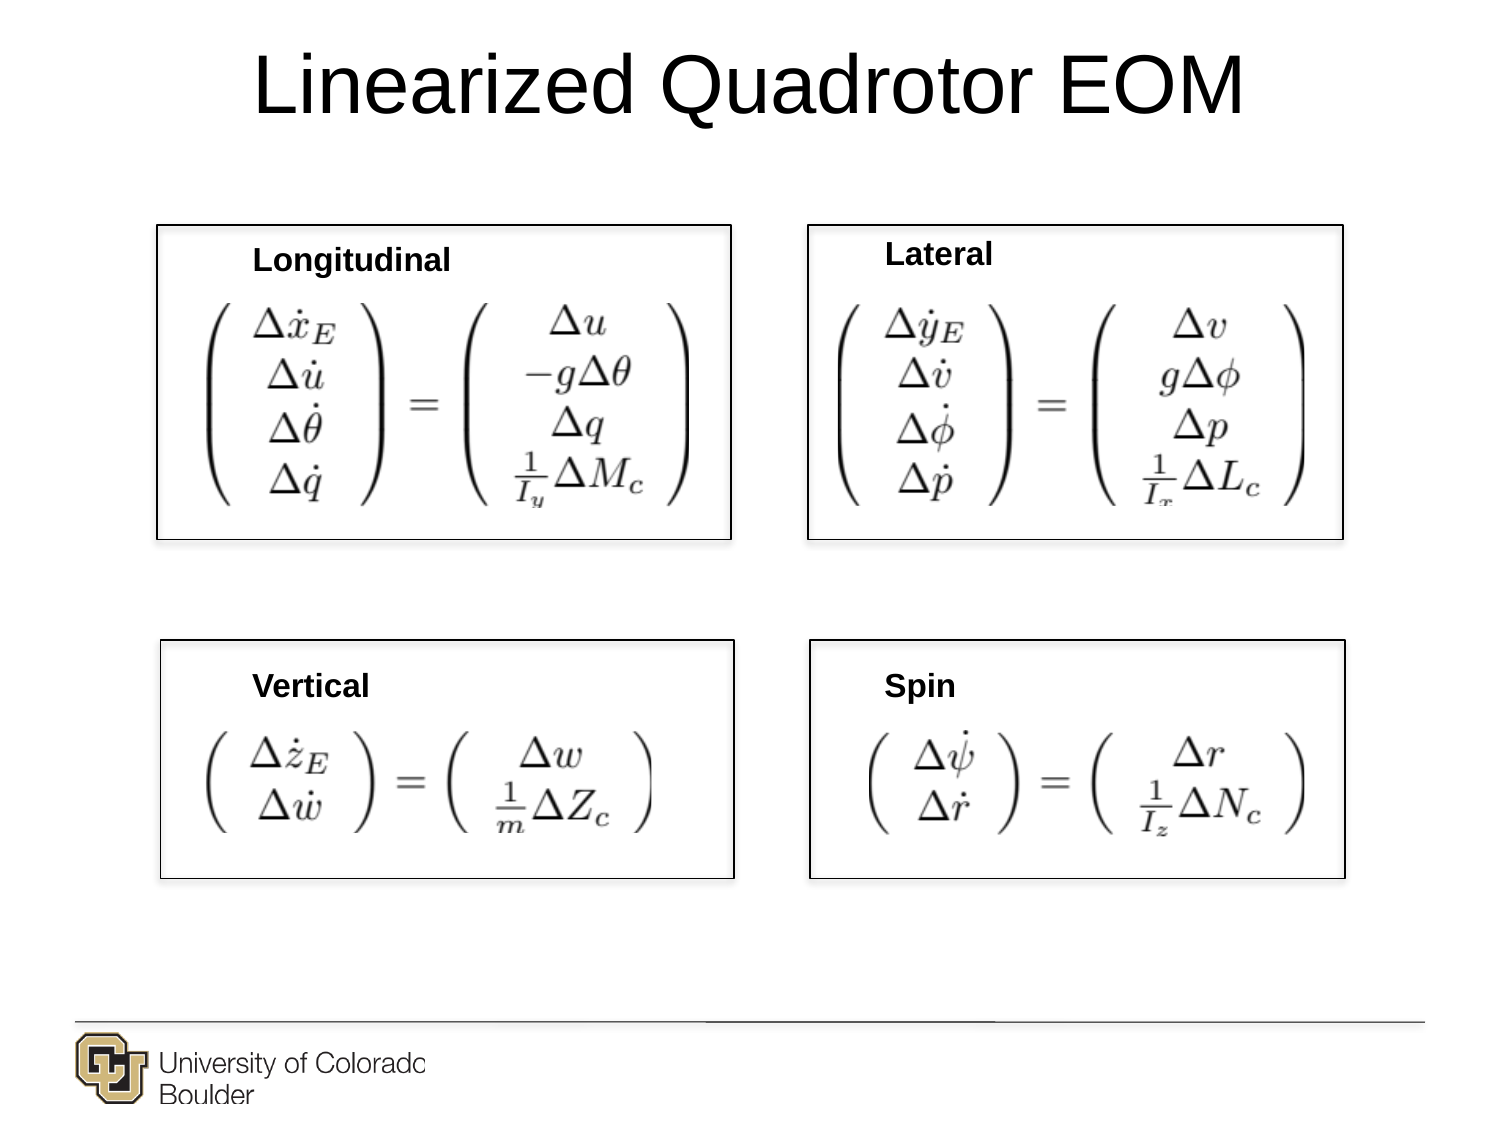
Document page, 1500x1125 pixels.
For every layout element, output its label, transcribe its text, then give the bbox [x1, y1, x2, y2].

text_box Vertical [237, 656, 386, 712]
picture [869, 730, 1305, 837]
picture [837, 303, 1305, 506]
picture [205, 303, 689, 508]
title Linearized Quadrotor EOM [75, 26, 1425, 135]
text_box Longitudinal [237, 234, 467, 286]
text_box Lateral [869, 234, 1009, 280]
text_box Spin [869, 656, 972, 712]
picture [205, 730, 652, 833]
